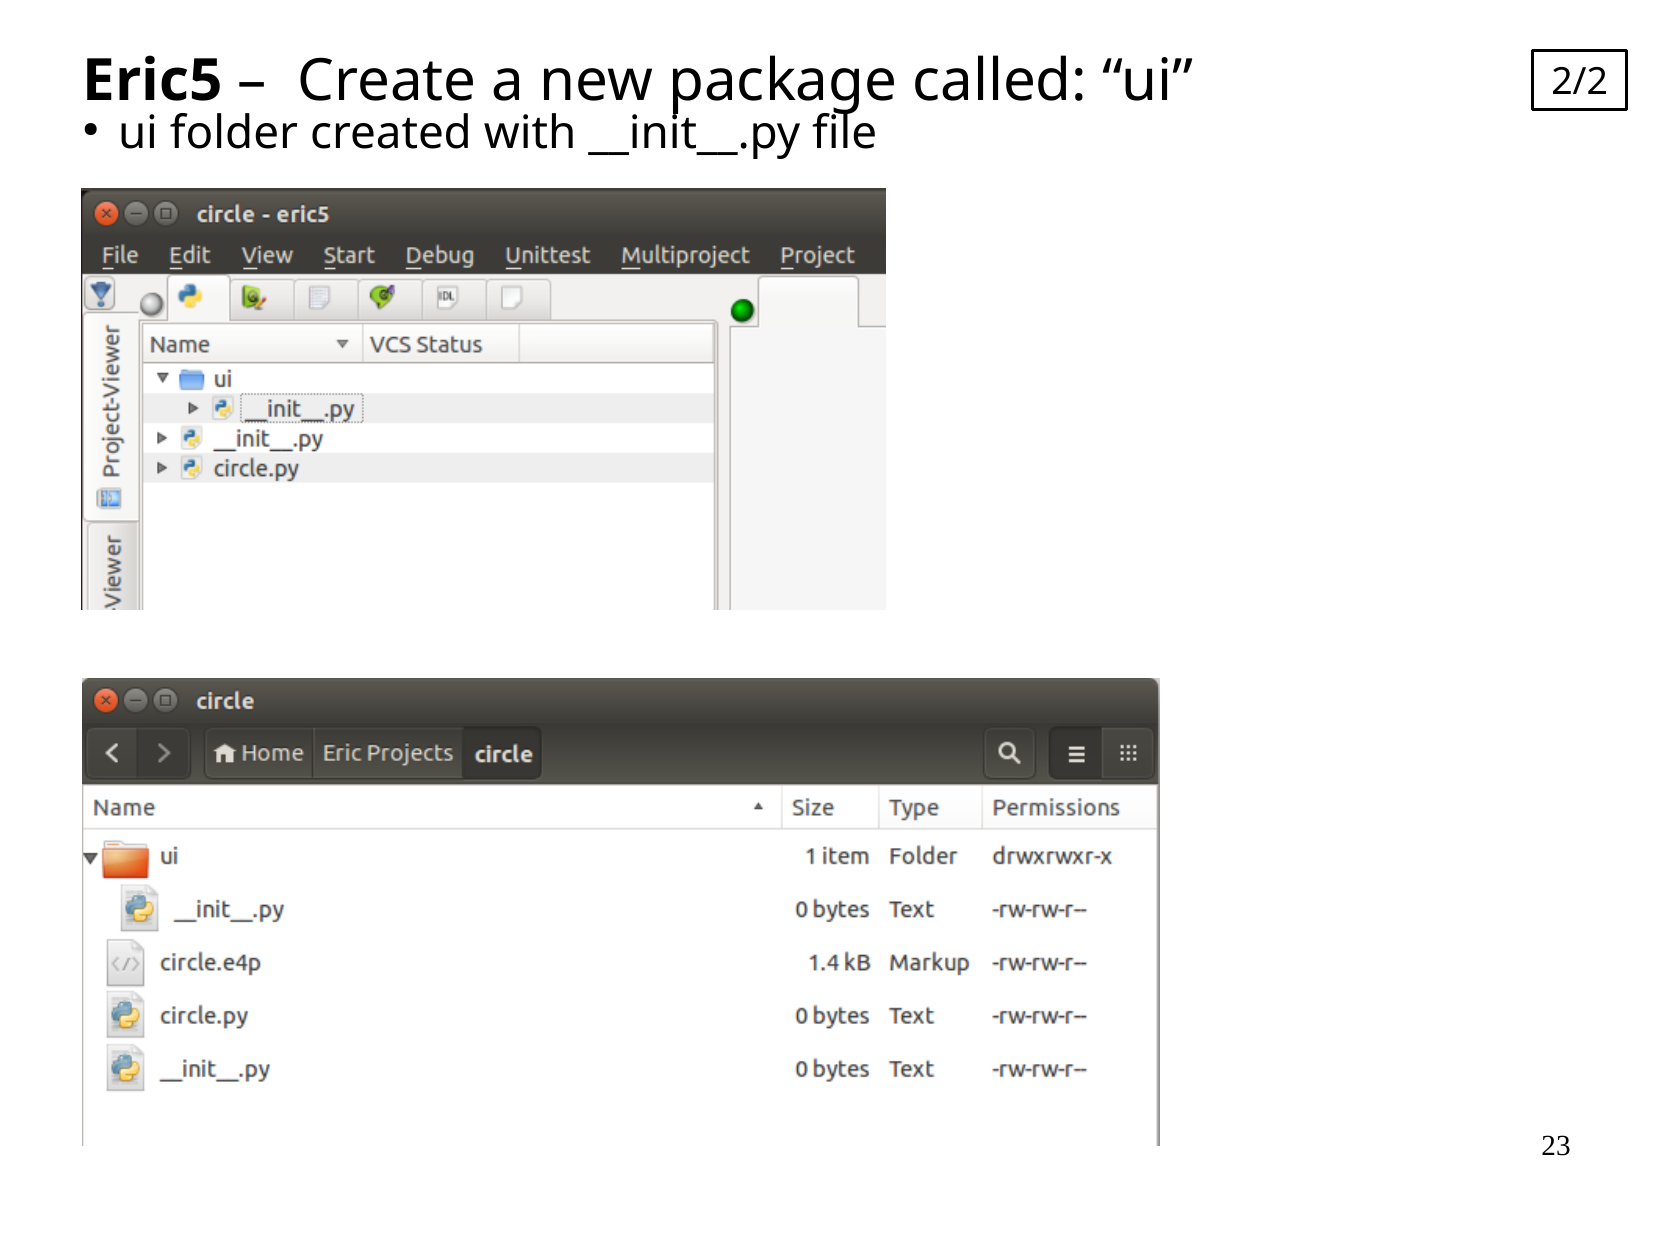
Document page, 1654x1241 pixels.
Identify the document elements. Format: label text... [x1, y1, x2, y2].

text_box 2/2 [1532, 50, 1627, 110]
picture [82, 678, 1160, 1146]
picture [81, 188, 886, 610]
text_box ui folder created with __init__.py file [82, 88, 1571, 174]
title Eric5 – Create a new package called: “ui” [82, 39, 1571, 88]
